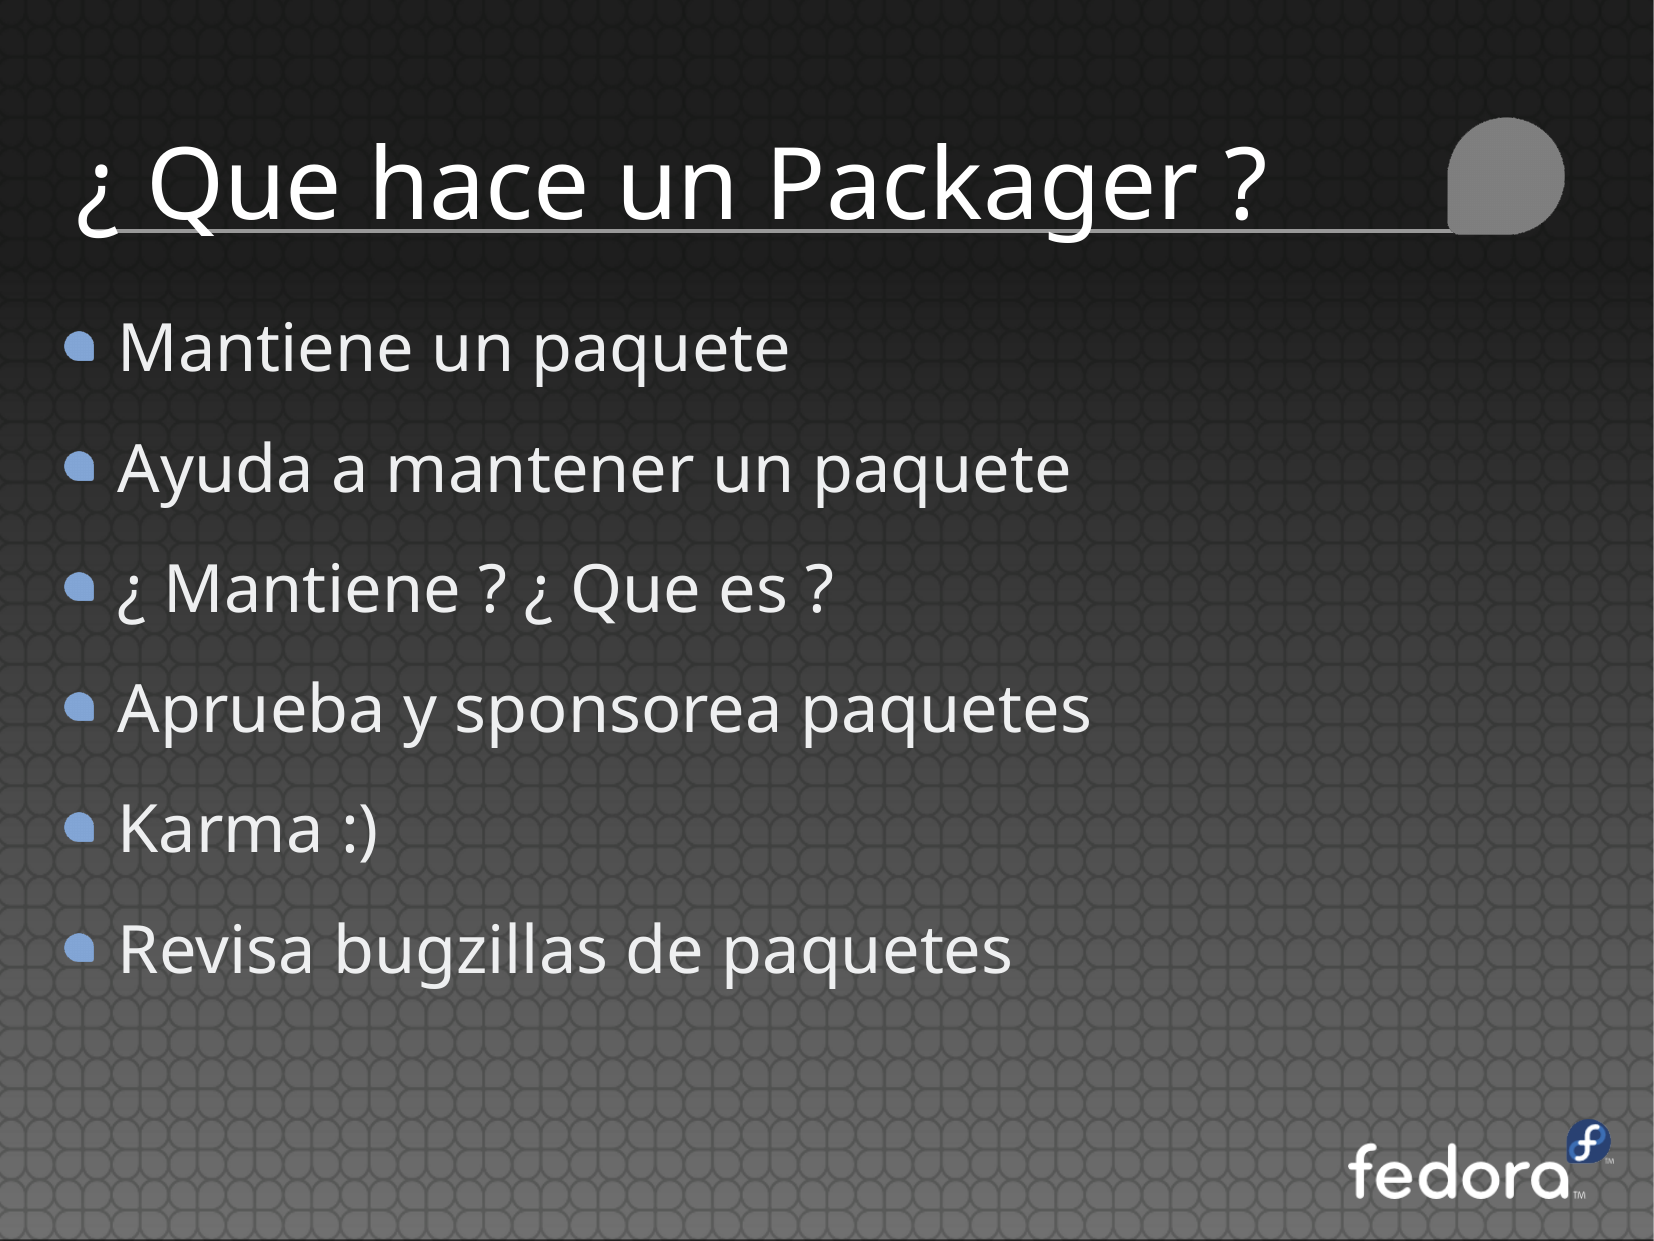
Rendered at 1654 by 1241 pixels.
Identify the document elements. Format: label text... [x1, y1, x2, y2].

list Mantiene un paquete Ayuda a mantener un paquete ¿ Mantiene ? ¿ Que es ? Aprueba y sponsorea paquetes Karma :) Revisa bugzillas de paquetes [46, 300, 1536, 1105]
picture [0, 0, 1654, 1241]
title ¿ Que hace un Packager ? [76, 112, 1566, 249]
